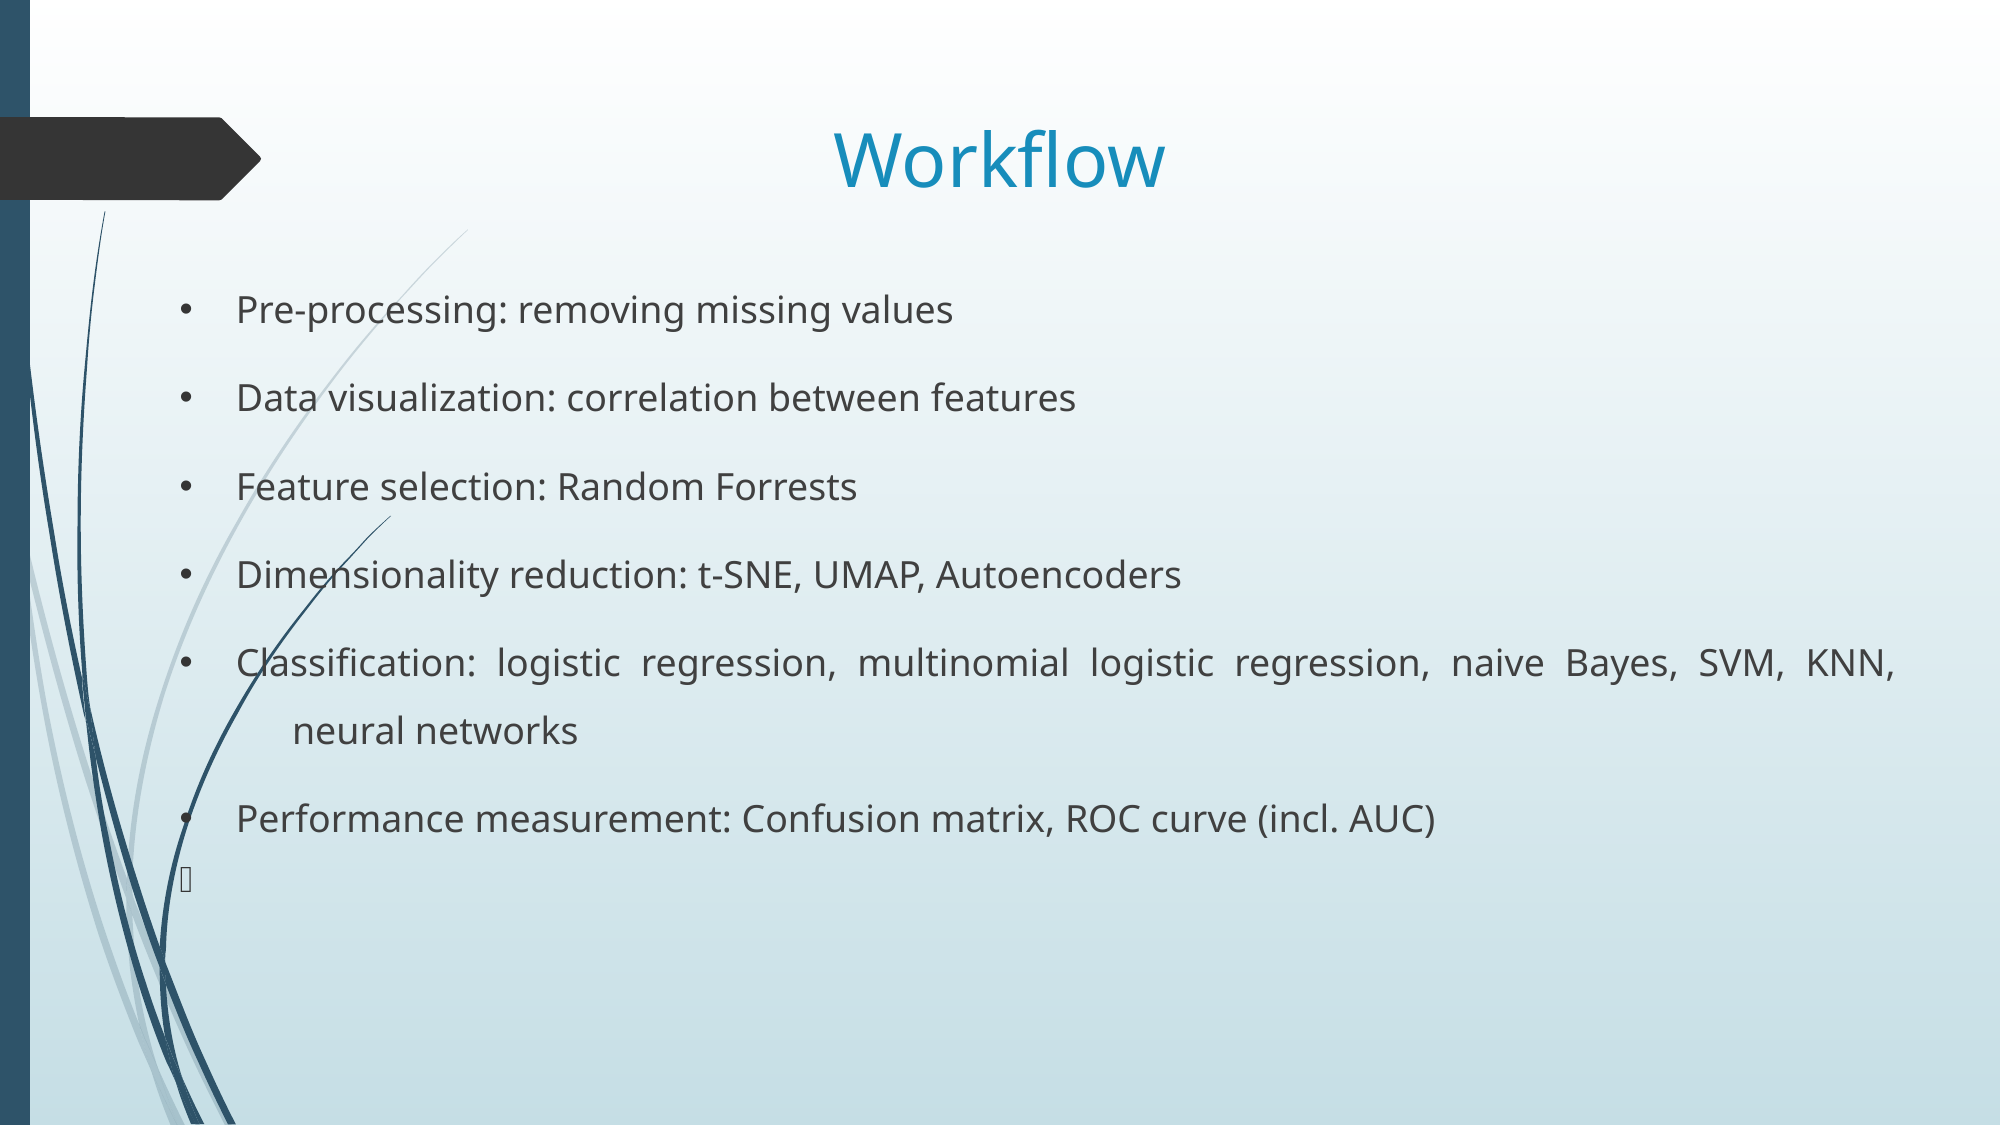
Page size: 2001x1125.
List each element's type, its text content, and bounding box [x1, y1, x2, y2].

list Pre-processing: removing missing values Data visualization: correlation between features Feature selection: Random Forrests Dimensionality reduction: t-SNE, UMAP, Autoencoders Classification: logistic regression, multinomial logistic regression, naive Bayes, SVM, KNN, neural networks Performance measurement: Confusion matrix, ROC curve (incl. AUC) [164, 182, 1913, 987]
title Workflow [137, 104, 1863, 216]
